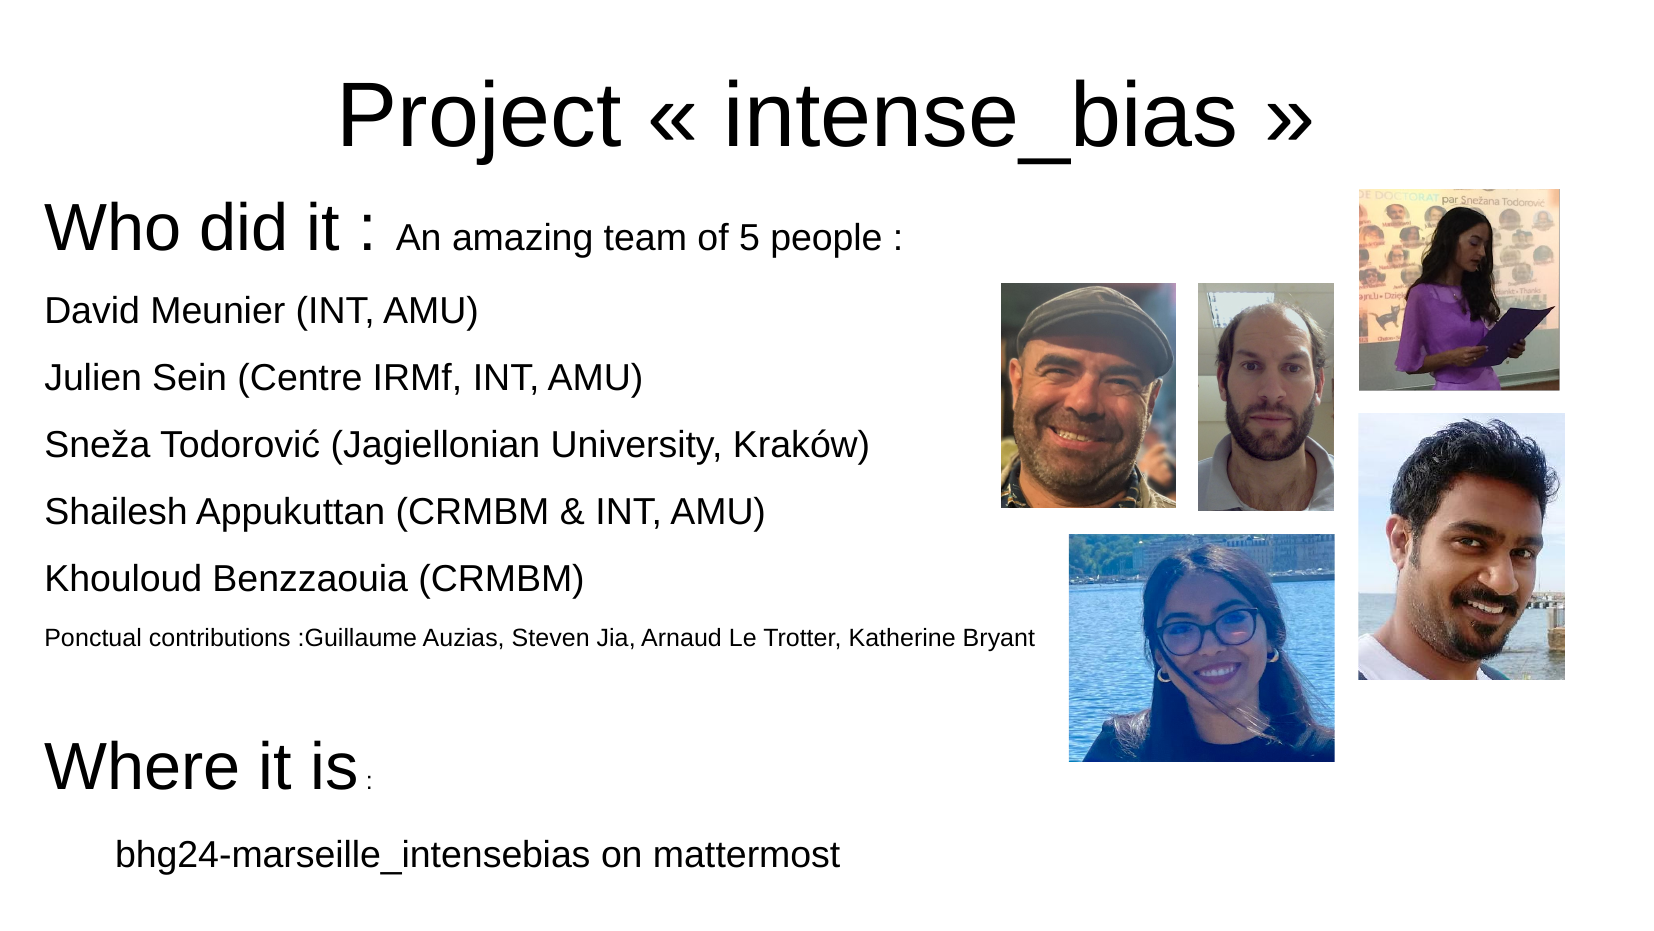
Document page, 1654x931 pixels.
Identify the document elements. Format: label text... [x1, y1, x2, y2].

picture [1198, 283, 1334, 511]
picture [1358, 413, 1565, 680]
text_box Who did it : An amazing team of 5 people : David Meunier (INT, AMU) Julien Sein (Centre IRMf, INT, AMU) Sneža Todorović (Jagiellonian University, Kraków) Shailesh Appukuttan (CRMBM & INT, AMU) Khouloud Benzzaouia (CRMBM) Ponctual contributions :Guillaume Auzias, Steven Jia, Arnaud Le Trotter, Katherine Bryant Where it is : bhg24-marseille_intensebias on mattermost [29, 183, 1654, 931]
title Project « intense_bias » [82, 12, 1571, 183]
picture [1001, 283, 1176, 509]
picture [1068, 534, 1335, 762]
picture [1358, 188, 1560, 391]
